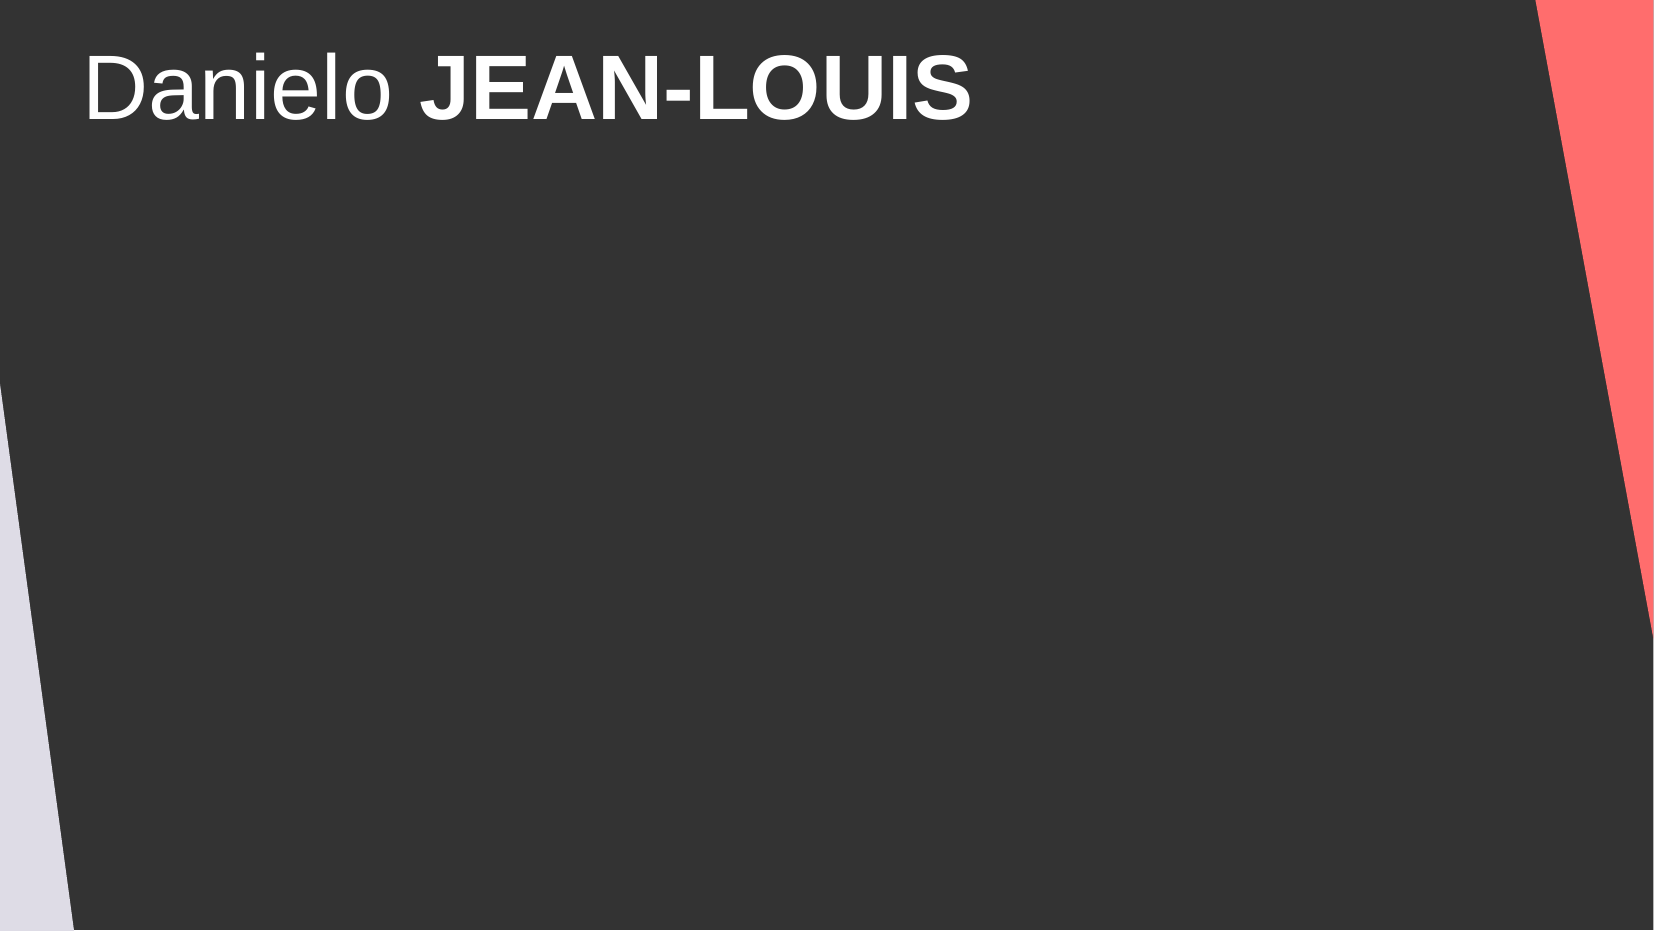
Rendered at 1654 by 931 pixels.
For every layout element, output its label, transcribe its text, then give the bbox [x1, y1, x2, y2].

text_box [0, 383, 75, 931]
subtitle Danielo JEAN-LOUIS [82, 36, 1571, 345]
text_box [1535, 0, 1654, 642]
